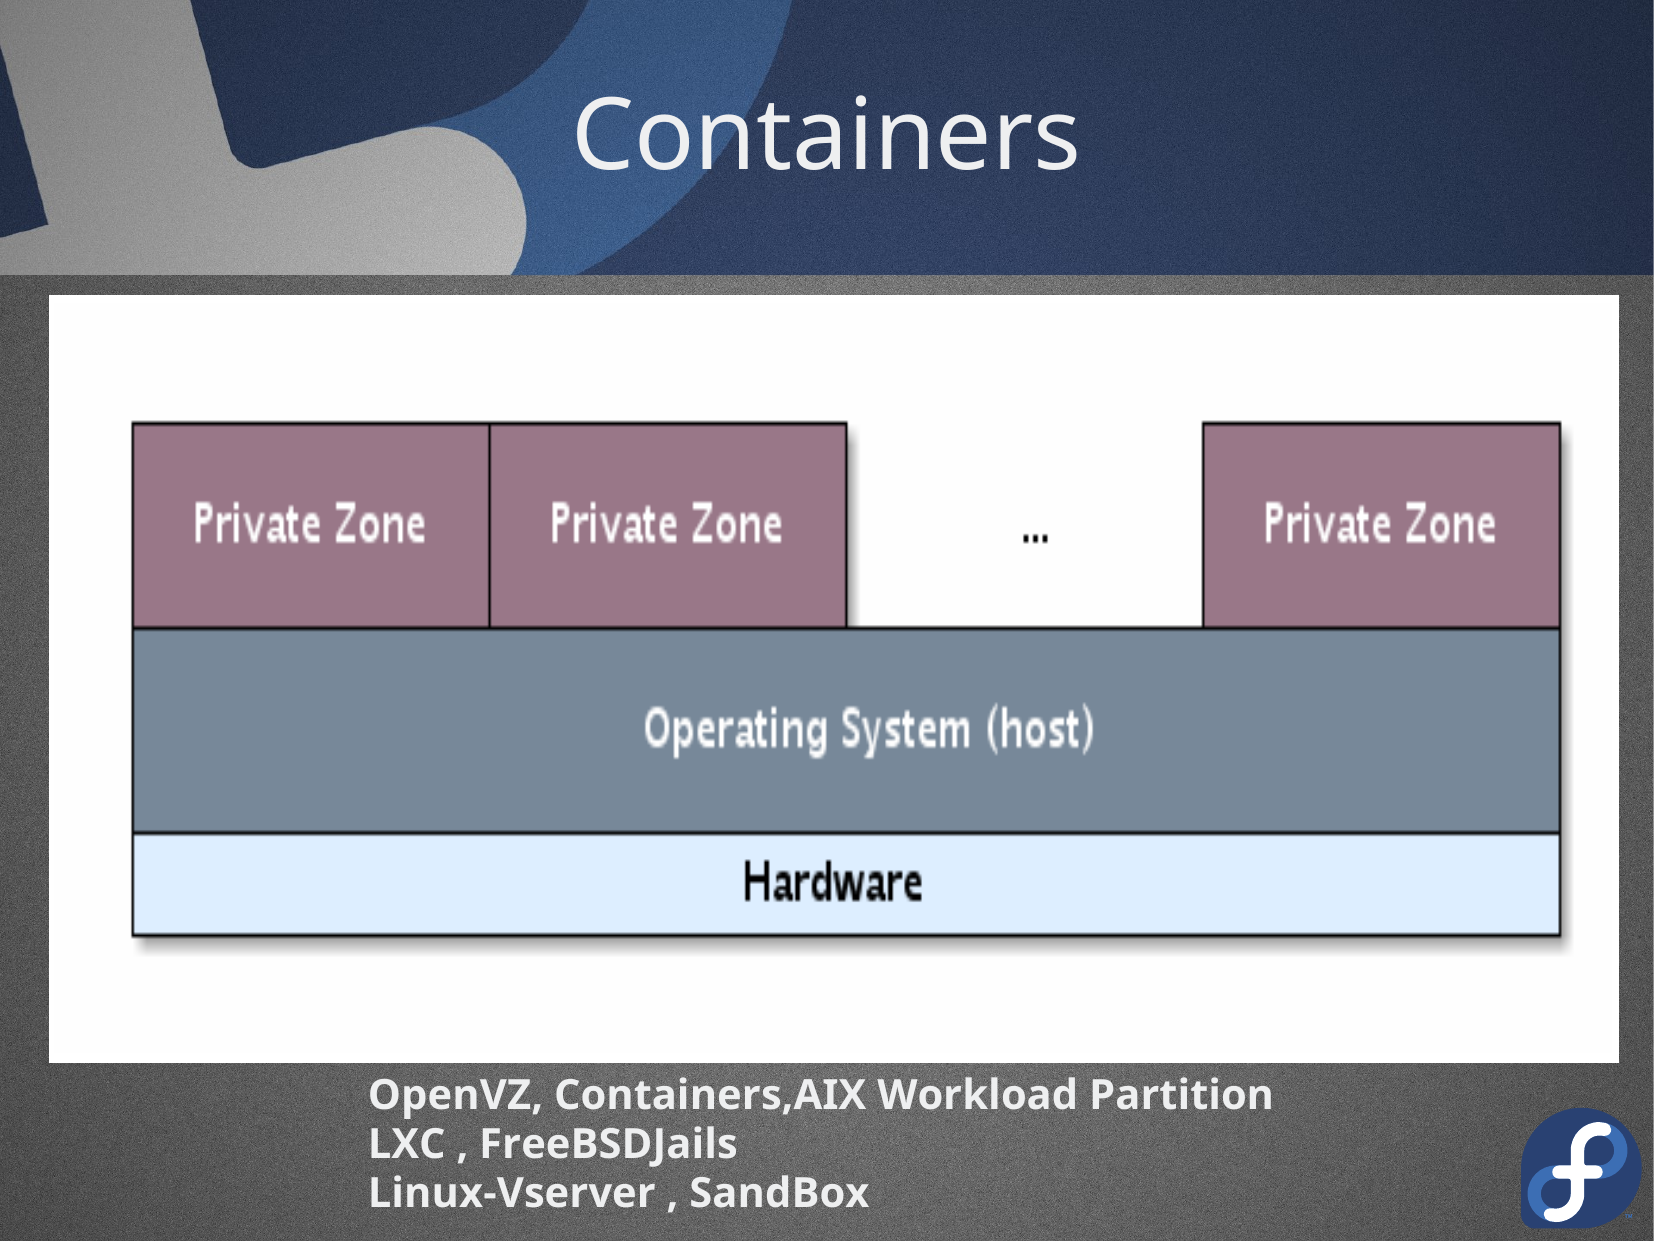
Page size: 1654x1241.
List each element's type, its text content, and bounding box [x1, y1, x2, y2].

text_box Containers [88, 29, 1565, 237]
text_box OpenVZ, Containers,AIX Workload Partition LXC , FreeBSDJails Linux-Vserver , SandBox [83, 1039, 1560, 1241]
picture [0, 0, 1654, 1241]
